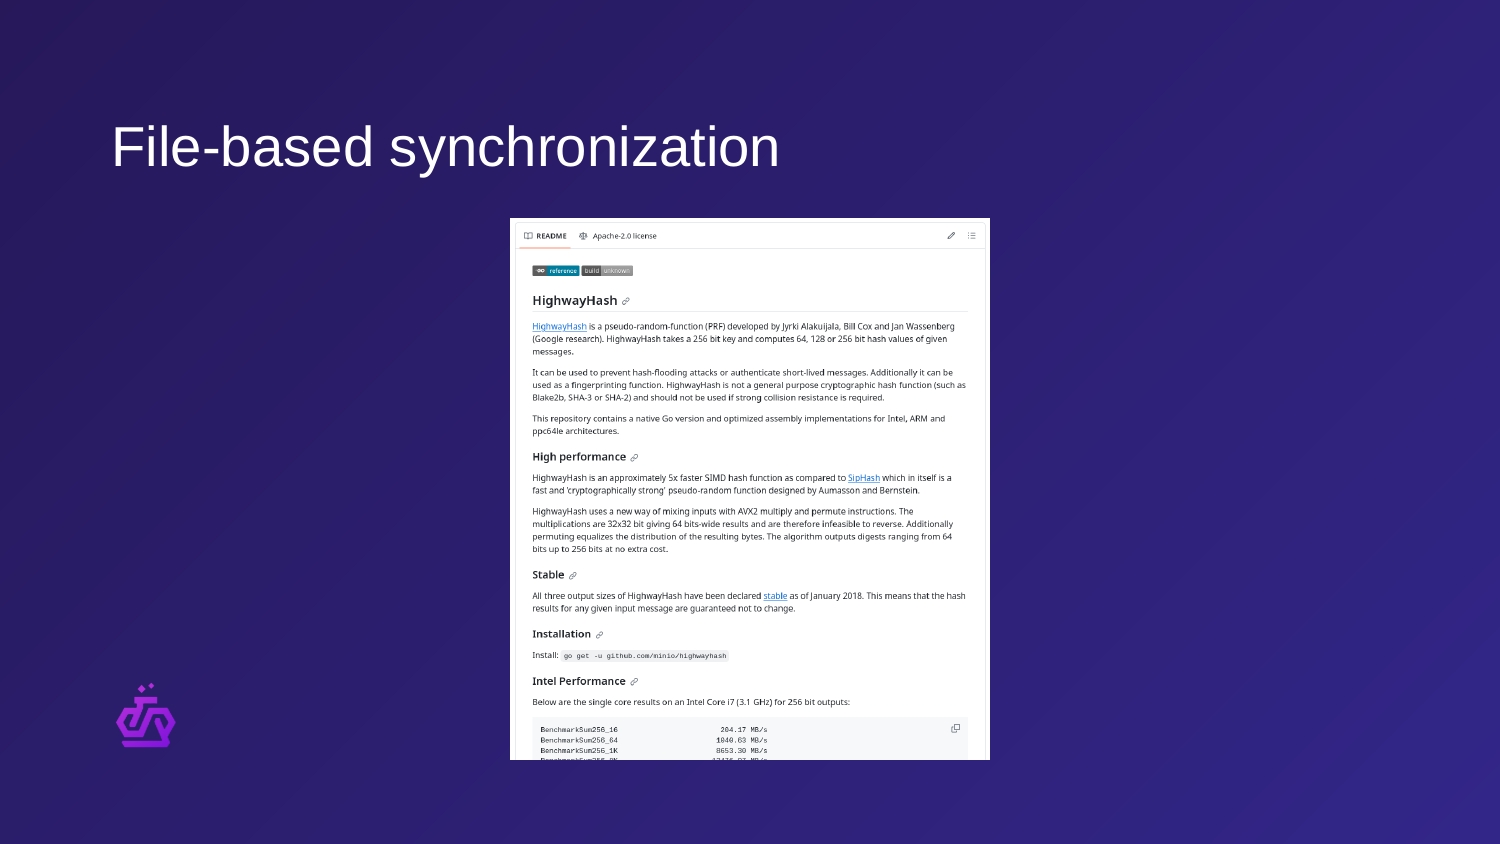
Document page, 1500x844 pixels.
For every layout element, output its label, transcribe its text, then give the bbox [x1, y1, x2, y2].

picture [96, 661, 188, 773]
text_box File-based synchronization [96, 77, 1419, 210]
picture [510, 218, 990, 760]
